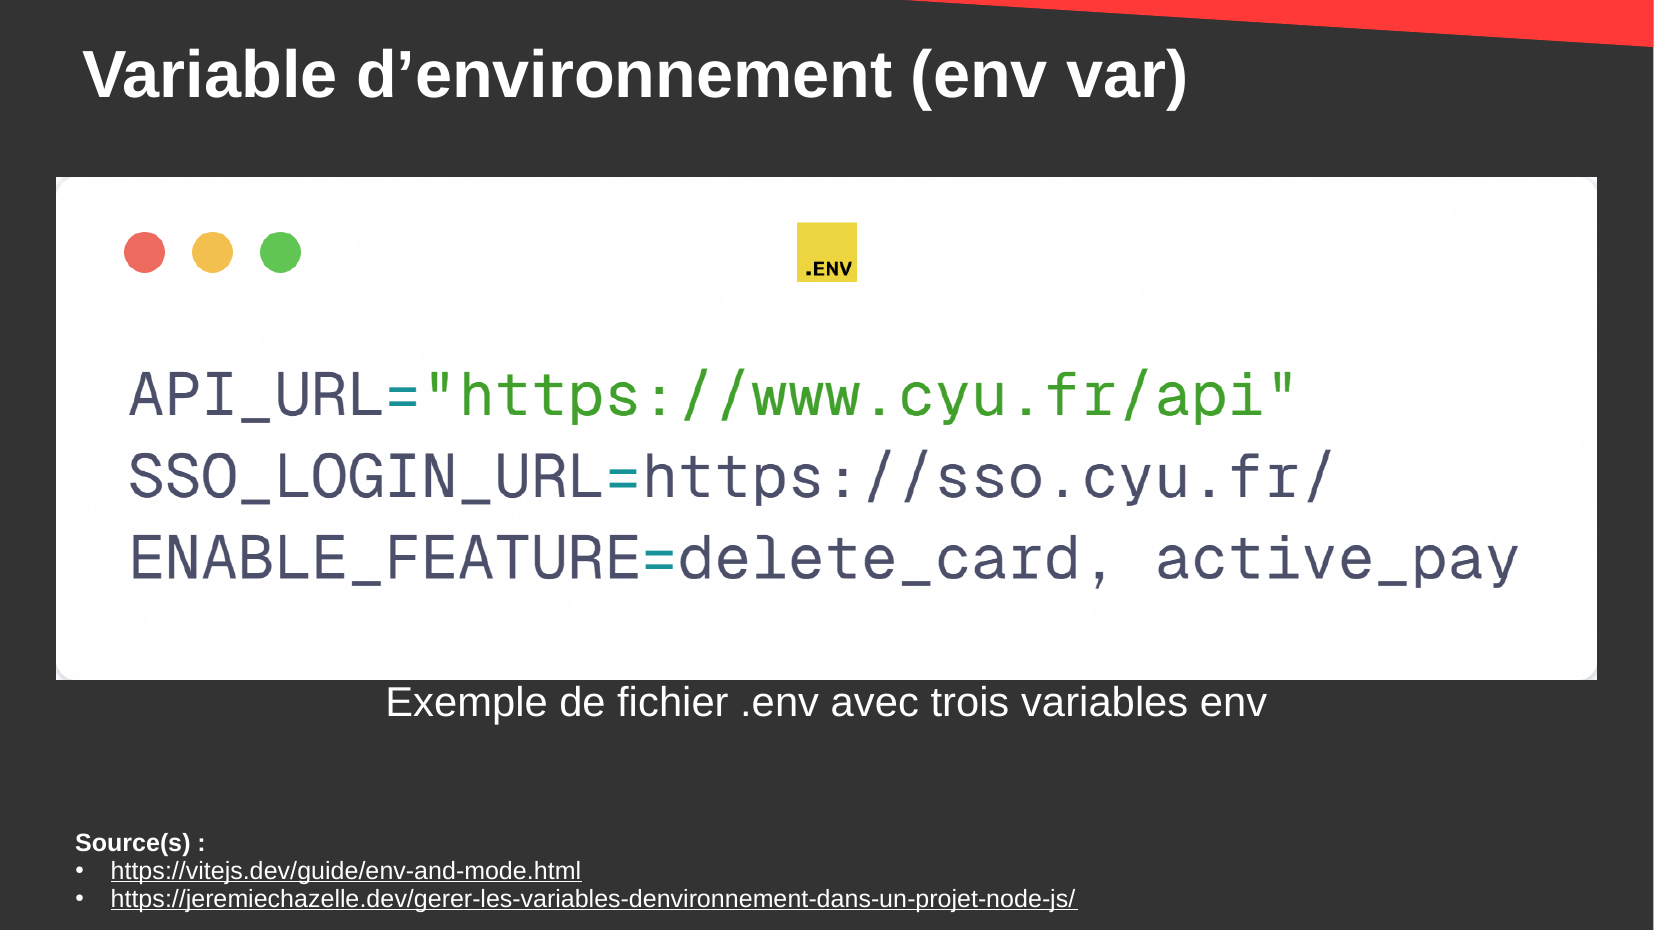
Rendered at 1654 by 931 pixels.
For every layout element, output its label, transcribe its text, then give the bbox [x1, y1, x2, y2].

title Variable d’environnement (env var) [82, 37, 1571, 115]
text_box [904, 0, 1654, 48]
picture [56, 177, 1597, 680]
list Exemple de fichier .env avec trois variables env [125, 680, 1529, 733]
text_box Source(s) : https://vitejs.dev/guide/env-and-mode.html https://jeremiechazelle.dev/gerer-les-variables-denvironnement-dans-un-projet-node-js/ [60, 821, 1546, 931]
